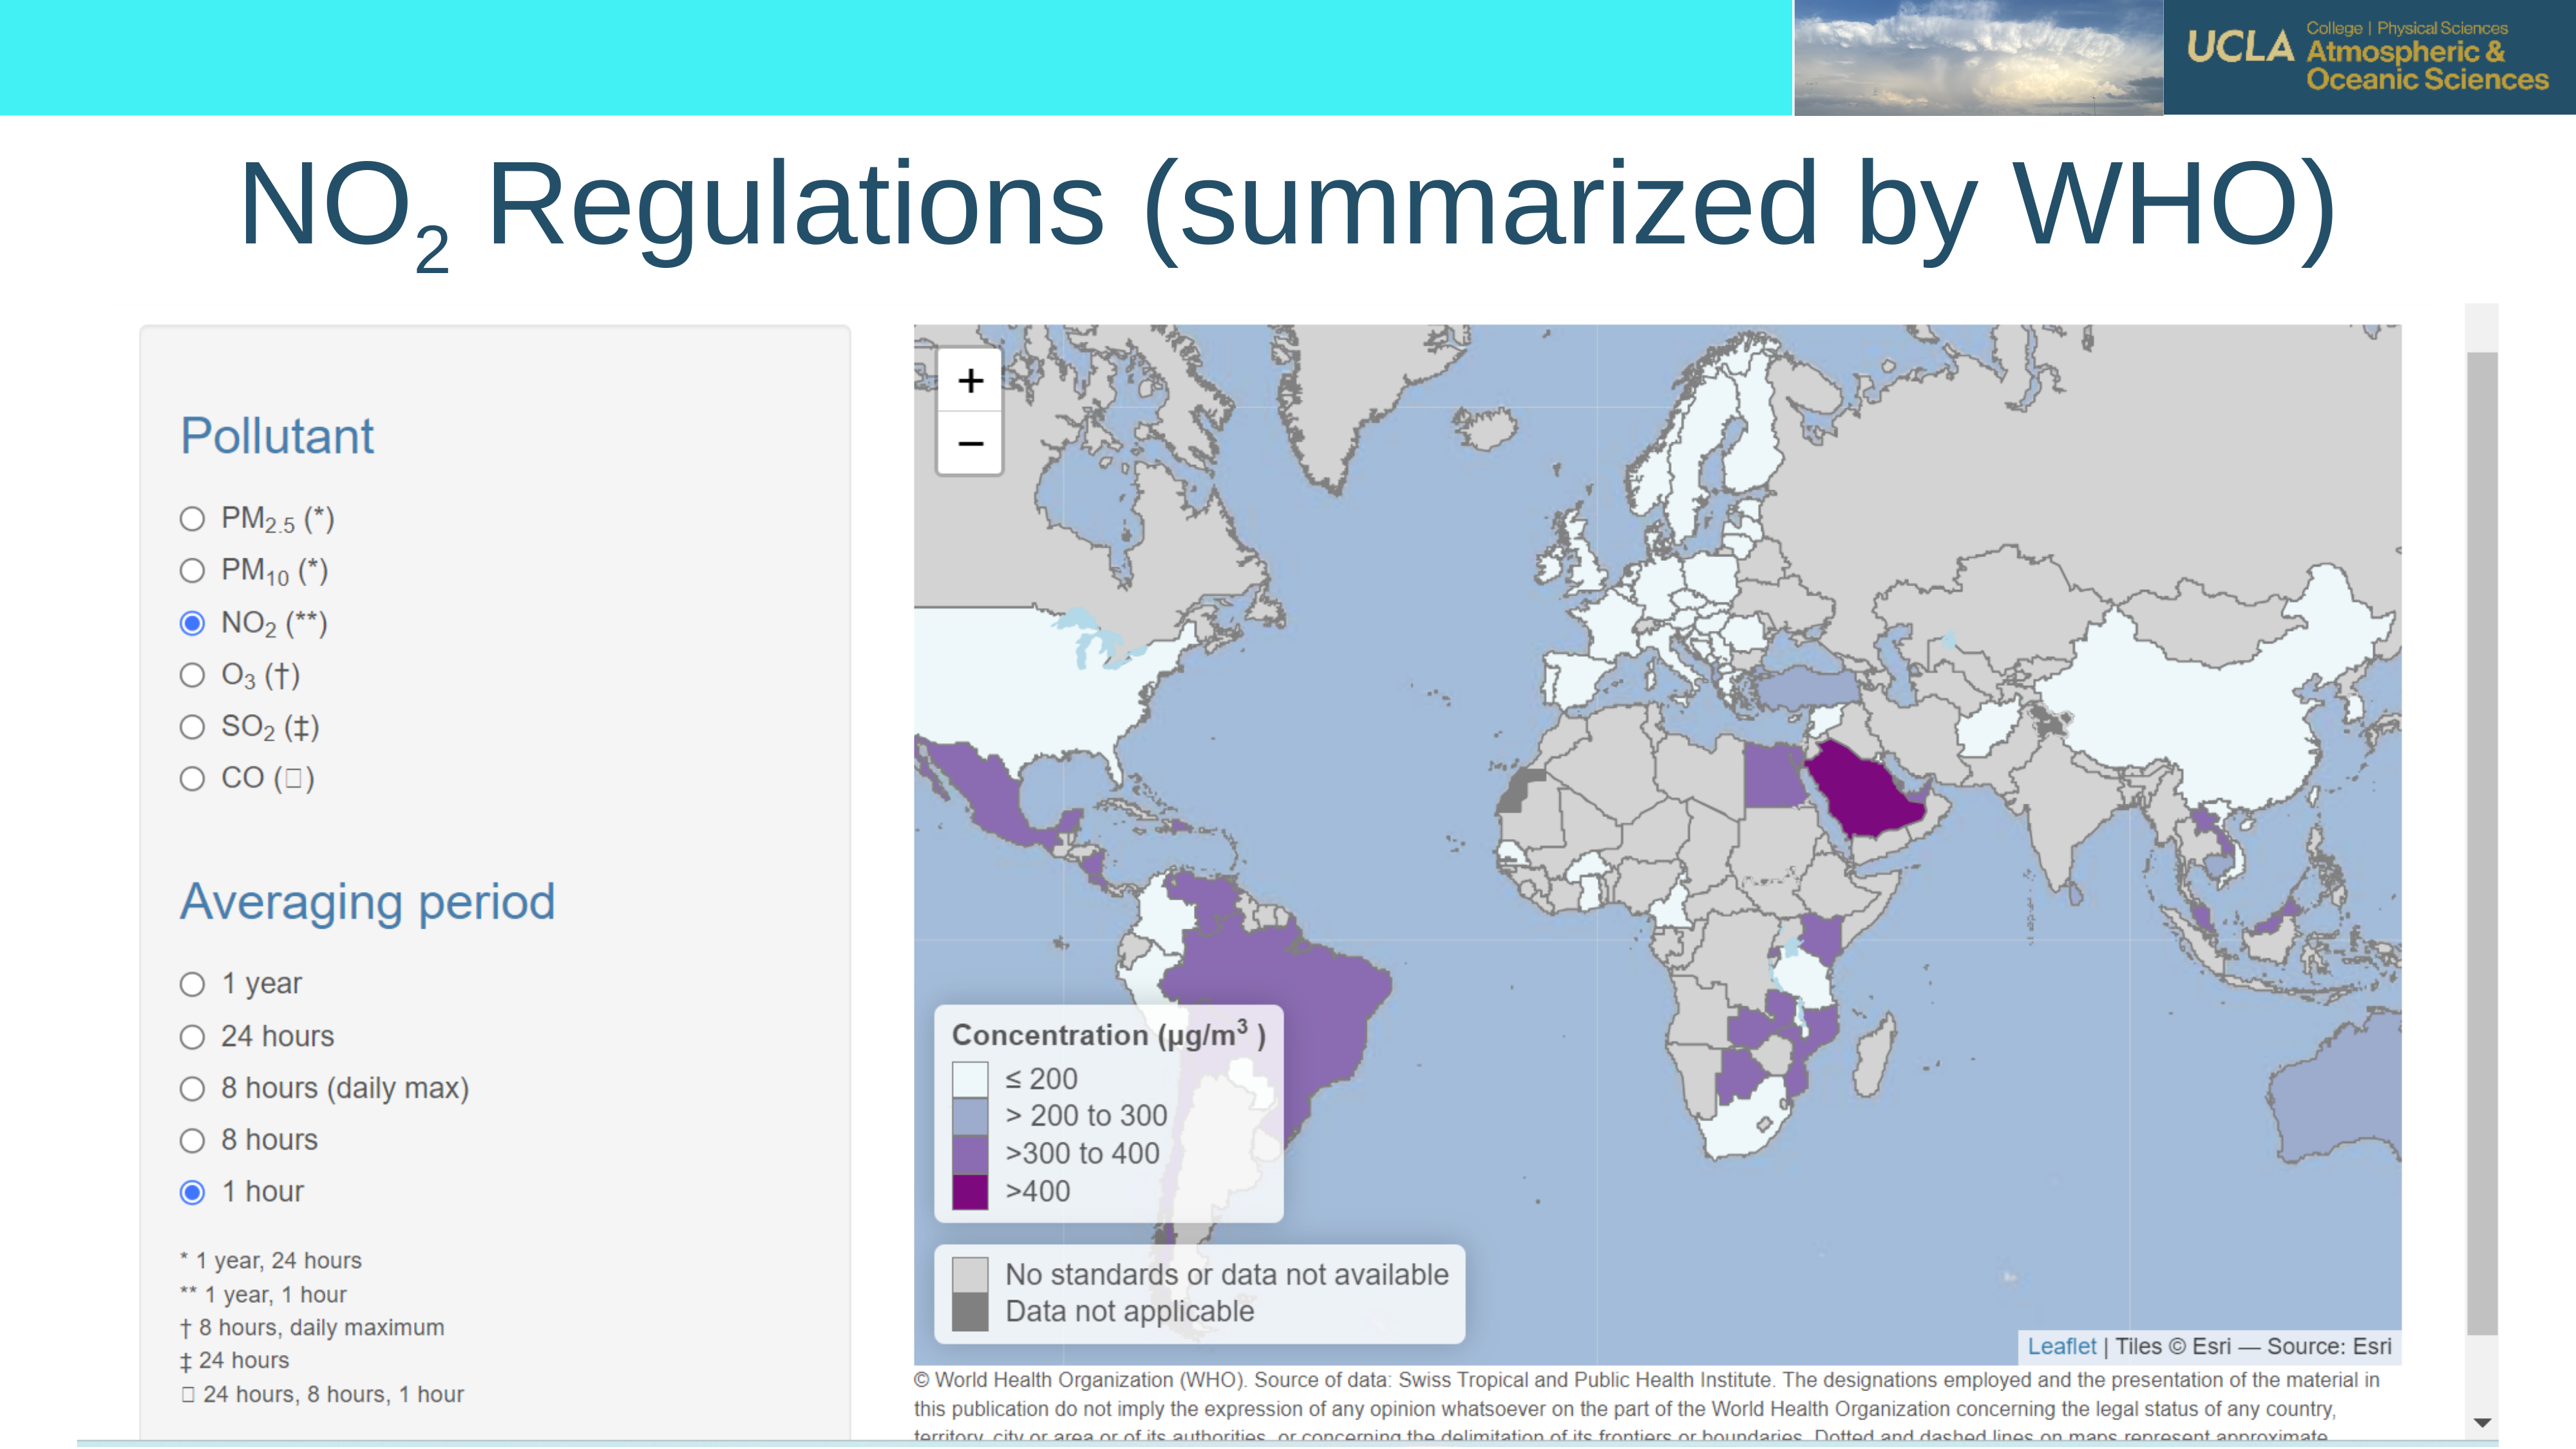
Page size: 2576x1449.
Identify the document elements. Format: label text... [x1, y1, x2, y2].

picture [77, 303, 2499, 1447]
picture [1794, 0, 2576, 116]
title NO2 Regulations (summarized by WHO) [195, 120, 2383, 303]
